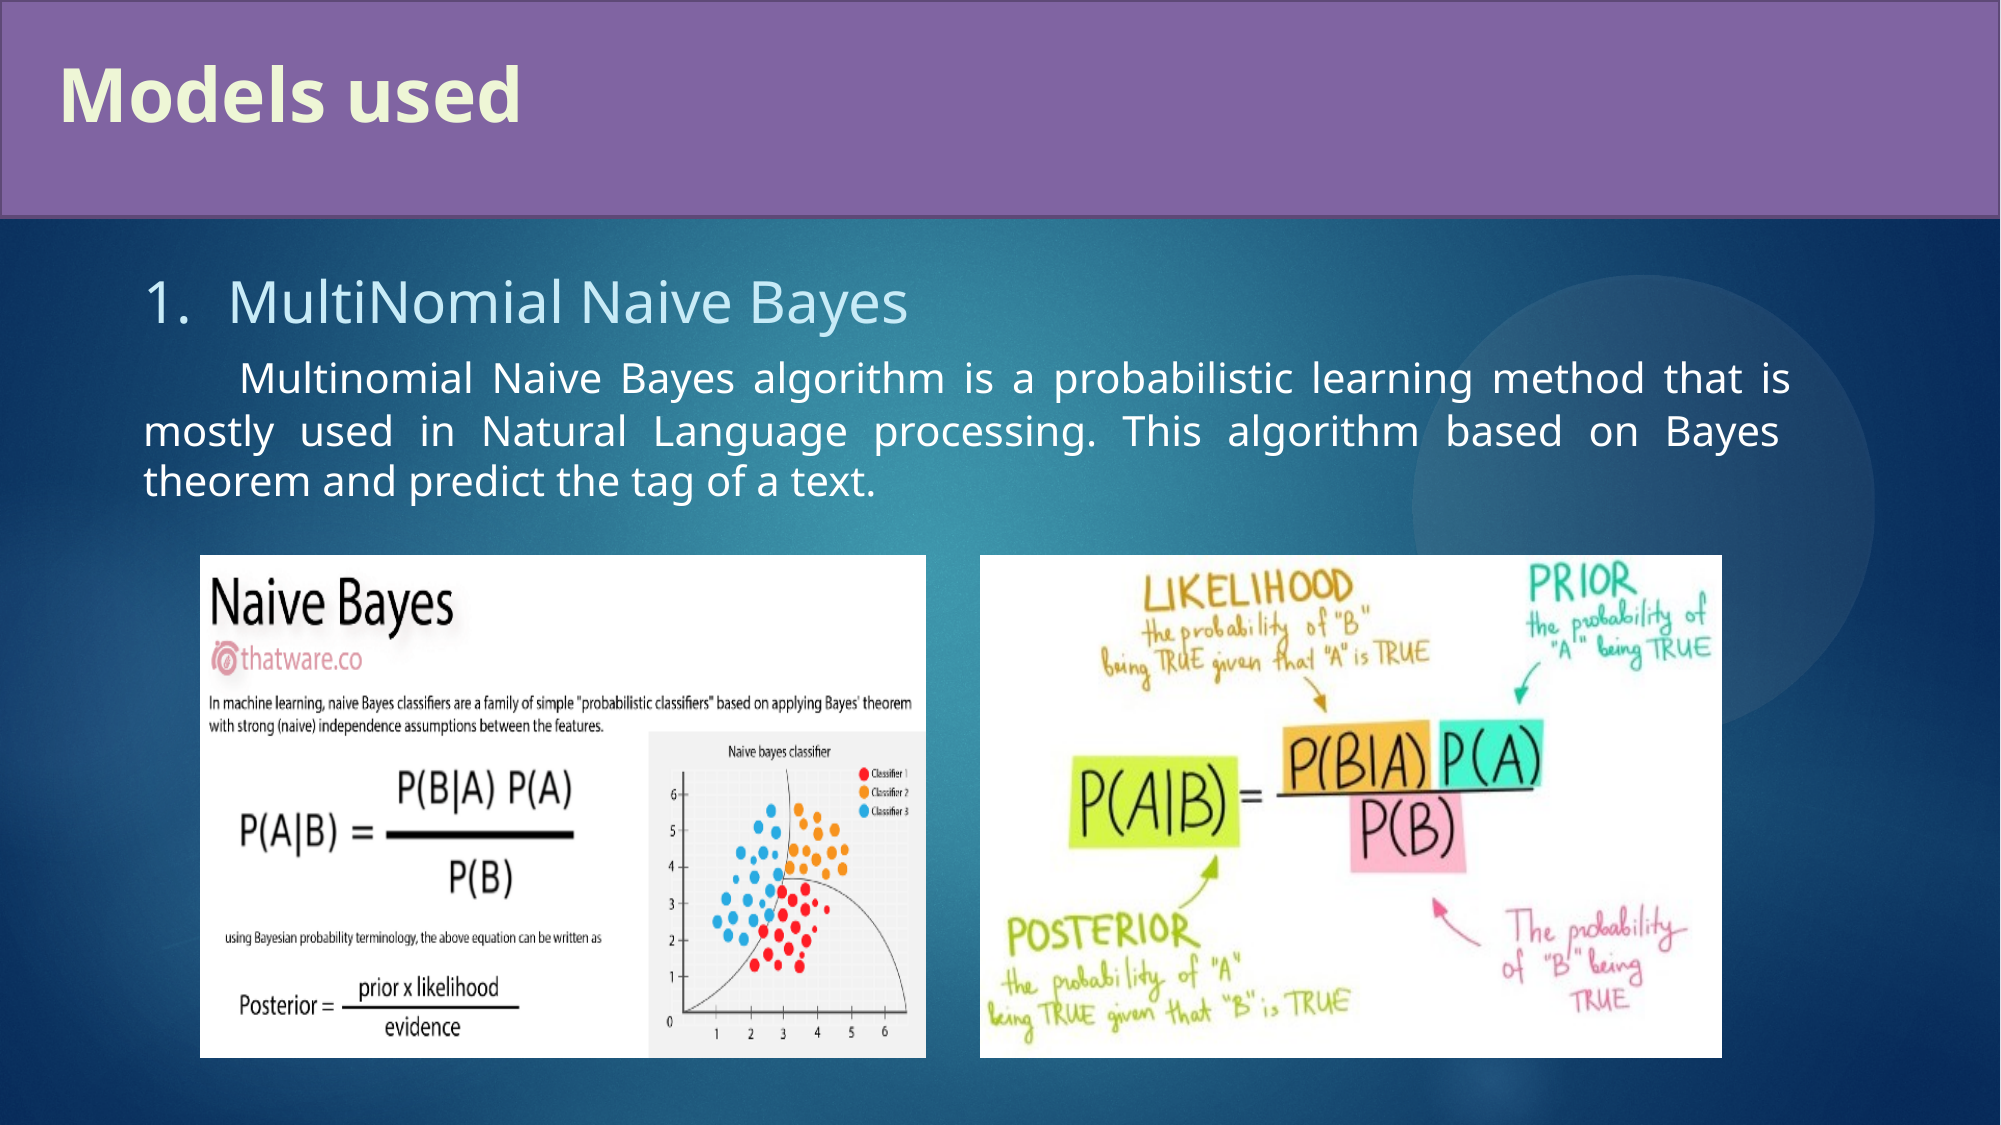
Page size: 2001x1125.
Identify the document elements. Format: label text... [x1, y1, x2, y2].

text_box MultiNomial Naive Bayes Multinomial Naive Bayes algorithm is a probabilistic learning method that is mostly used in Natural Language processing. This algorithm based on Bayes theorem and predict the tag of a text. [128, 257, 1866, 513]
text_box Models used [0, 40, 641, 256]
text_box [0, 0, 2000, 217]
picture [0, 0, 2001, 1125]
